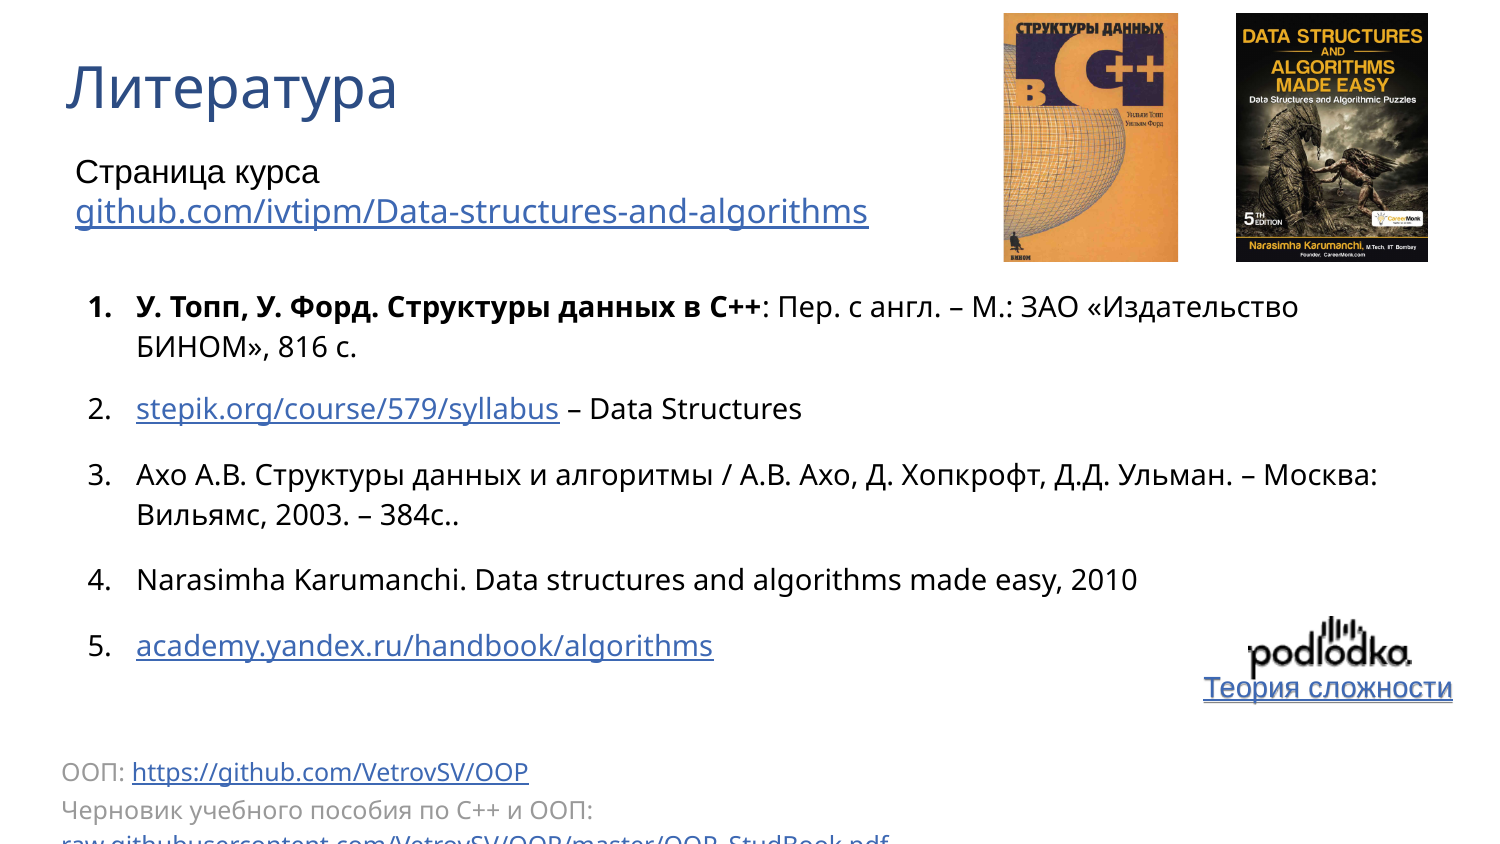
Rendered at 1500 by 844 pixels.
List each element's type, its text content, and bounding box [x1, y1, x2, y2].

title Литература [51, 35, 934, 130]
text_box У. Топп, У. Форд. Структуры данных в С++: Пер. с англ. – М.: ЗАО «Издательство БИНОМ», 816 с. stepik.org/course/579/syllabus – Data Structures Ахо А.В. Структуры данных и алгоритмы / А.В. Ахо, Д. Хопкрофт, Д.Д. Ульман. – Москва: Вильямс, 2003. – 384с.. Narasimha Karumanchi. Data structures and algorithms made easy, 2010 academy.yandex.ru/handbook/algorithms ООП: https://github.com/VetrovSV/OOP Черновик учебного пособия по С++ и ООП: raw.githubusercontent.com/VetrovSV/OOP/master/OOP_StudBook.pdf [46, 268, 1414, 844]
picture [1003, 13, 1179, 262]
picture [1248, 616, 1412, 679]
text_box Страница курса github.com/ivtipm/Data-structures-and-algorithms [60, 135, 939, 251]
text_box Теория сложности [1188, 653, 1500, 719]
picture [1236, 13, 1428, 262]
